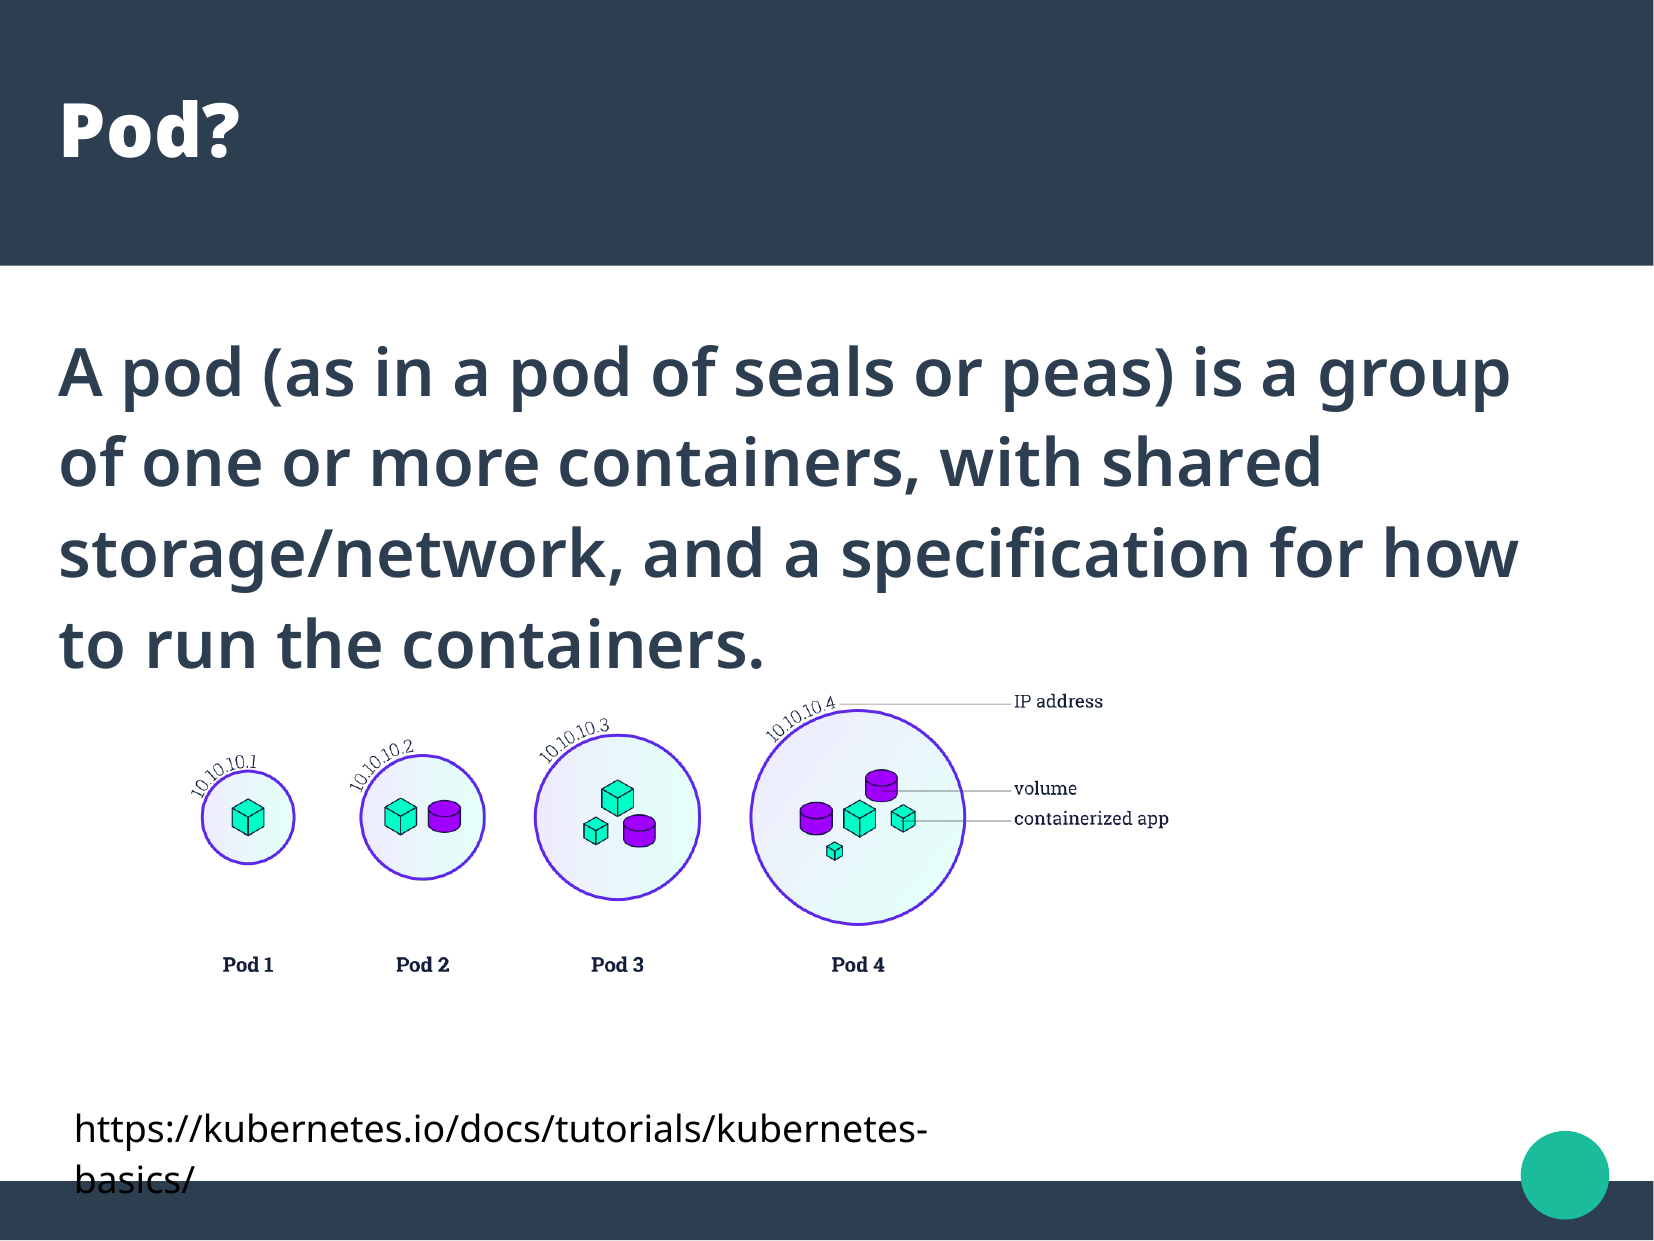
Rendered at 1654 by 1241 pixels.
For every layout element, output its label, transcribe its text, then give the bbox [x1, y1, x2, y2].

picture [177, 625, 1181, 1042]
title Pod? [59, 49, 1595, 207]
text_box https://kubernetes.io/docs/tutorials/kubernetes-basics/ [59, 1094, 982, 1157]
list A pod (as in a pod of seals or peas) is a group of one or more containers, with shared storage/network, and a specification for how to run the containers. [59, 324, 1595, 1152]
